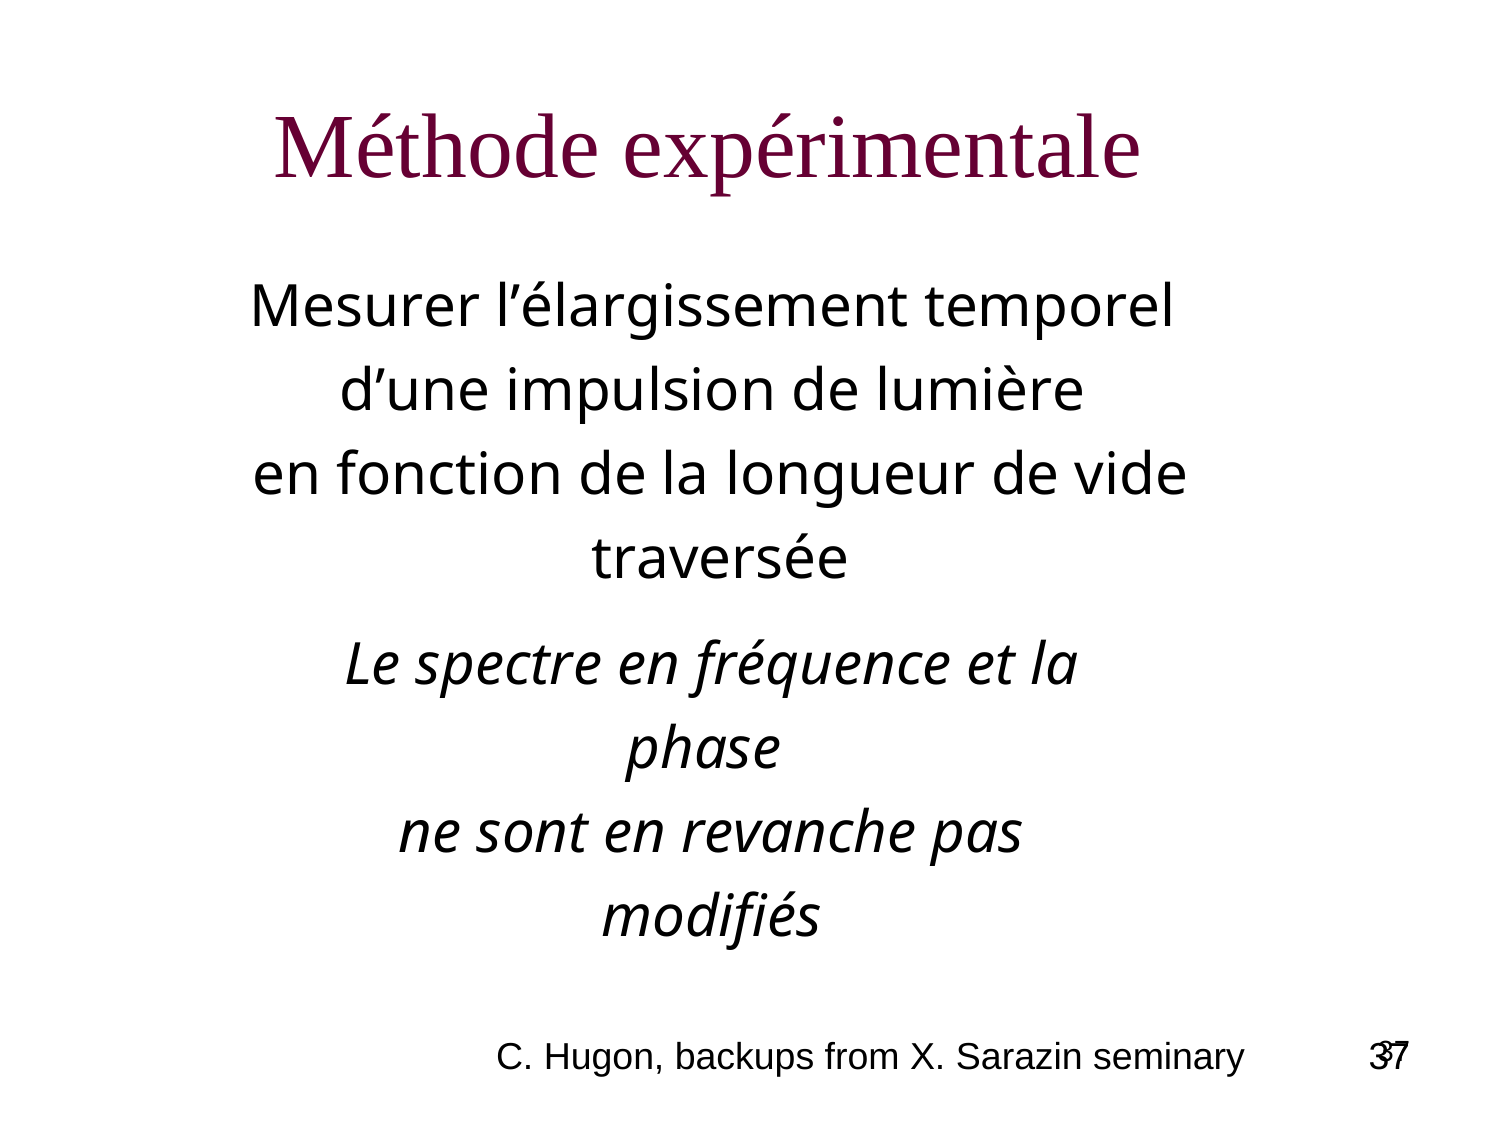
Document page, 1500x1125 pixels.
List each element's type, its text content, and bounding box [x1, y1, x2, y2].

text_box Méthode expérimentale [181, 78, 1237, 246]
text_box Le spectre en fréquence et la phase ne sont en revanche pas modifiés [289, 604, 1134, 956]
text_box <number> [1074, 1024, 1426, 1103]
text_box Mesurer l’élargissement temporel d’une impulsion de lumière en fonction de la longueur de vide traversée [134, 246, 1307, 490]
